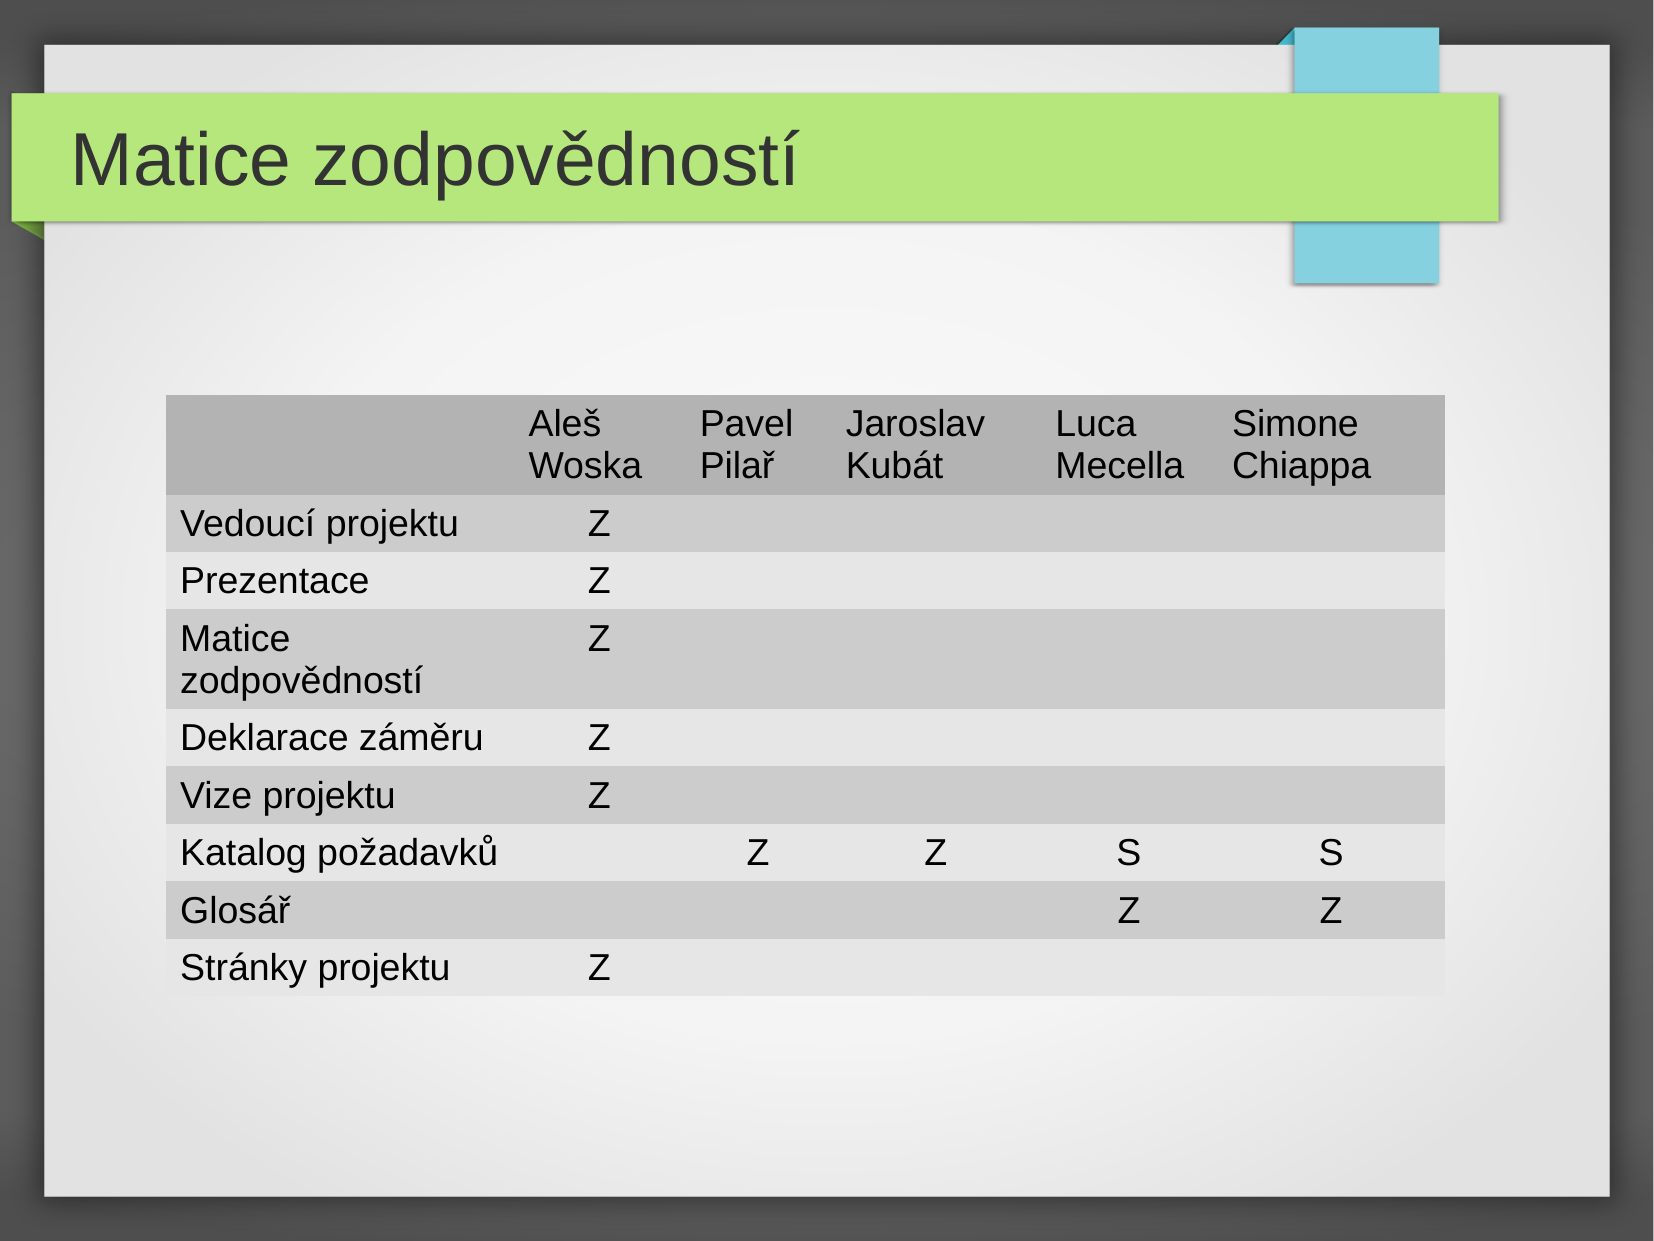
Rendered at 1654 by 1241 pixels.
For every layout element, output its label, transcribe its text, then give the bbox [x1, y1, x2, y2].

table_cell [831, 709, 1041, 766]
table_cell Z [514, 552, 685, 609]
table_header Pavel Pilař [685, 395, 831, 495]
table_cell Katalog požadavků [166, 824, 514, 881]
table_cell [1217, 766, 1445, 824]
table_cell [1041, 709, 1217, 766]
table_cell [831, 881, 1041, 939]
picture [0, 0, 1654, 1241]
table_cell S [1217, 824, 1445, 881]
table_cell [685, 609, 831, 709]
table_cell Z [514, 939, 685, 996]
table_header [166, 395, 514, 495]
table_cell [685, 766, 831, 824]
table_cell [685, 881, 831, 939]
table_cell [831, 939, 1041, 996]
table_cell [831, 609, 1041, 709]
table_cell [685, 552, 831, 609]
table_cell [685, 939, 831, 996]
table_header Simone Chiappa [1217, 395, 1445, 495]
title Matice zodpovědností [70, 106, 1229, 213]
table_cell [831, 495, 1041, 552]
table_cell S [1041, 824, 1217, 881]
table_cell [685, 709, 831, 766]
table_cell Z [1217, 881, 1445, 939]
table_cell [1041, 609, 1217, 709]
table_cell Prezentace [166, 552, 514, 609]
table_cell Z [1041, 881, 1217, 939]
table_cell Vize projektu [166, 766, 514, 824]
table_cell [1217, 495, 1445, 552]
table_cell Z [685, 824, 831, 881]
table_cell [1041, 766, 1217, 824]
table_cell [1217, 609, 1445, 709]
table_cell [514, 881, 685, 939]
table_cell Stránky projektu [166, 939, 514, 996]
table_cell [1217, 939, 1445, 996]
table_header Aleš Woska [514, 395, 685, 495]
table_cell [831, 766, 1041, 824]
table_header Luca Mecella [1041, 395, 1217, 495]
table_cell Z [514, 709, 685, 766]
table_cell [514, 824, 685, 881]
table_cell Vedoucí projektu [166, 495, 514, 552]
table_header Jaroslav Kubát [831, 395, 1041, 495]
table_cell [1041, 552, 1217, 609]
table_cell Z [514, 766, 685, 824]
table_cell [1041, 495, 1217, 552]
table_cell Z [831, 824, 1041, 881]
table_cell [831, 552, 1041, 609]
table_cell [1217, 709, 1445, 766]
table_cell Glosář [166, 881, 514, 939]
table_cell [1041, 939, 1217, 996]
table_cell Deklarace záměru [166, 709, 514, 766]
table_cell Matice zodpovědností [166, 609, 514, 709]
table_cell [1217, 552, 1445, 609]
table_cell Z [514, 495, 685, 552]
table_cell Z [514, 609, 685, 709]
table_cell [685, 495, 831, 552]
